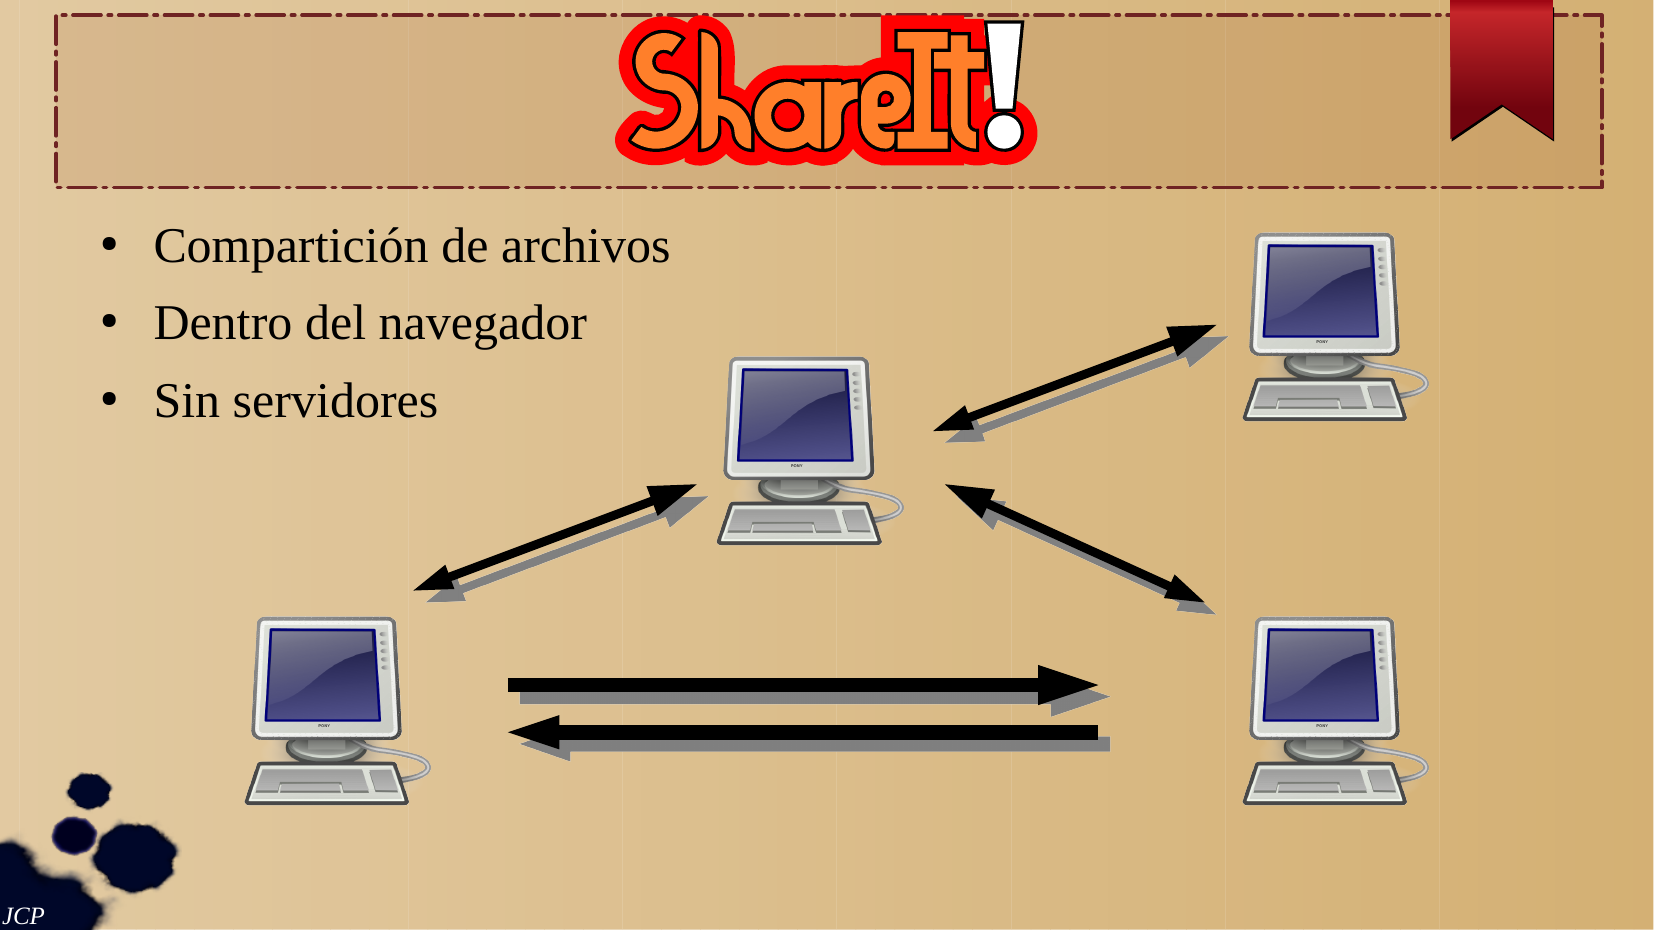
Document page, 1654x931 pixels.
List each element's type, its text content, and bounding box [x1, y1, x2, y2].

list Compartición de archivos Dentro del navegador Sin servidores [82, 217, 1538, 758]
list Compartición de archivos Dentro del navegador Sin servidores [459, 506, 655, 584]
picture [185, 602, 475, 820]
title JCP [0, 902, 48, 931]
picture [1183, 602, 1473, 820]
picture [615, 15, 1038, 166]
